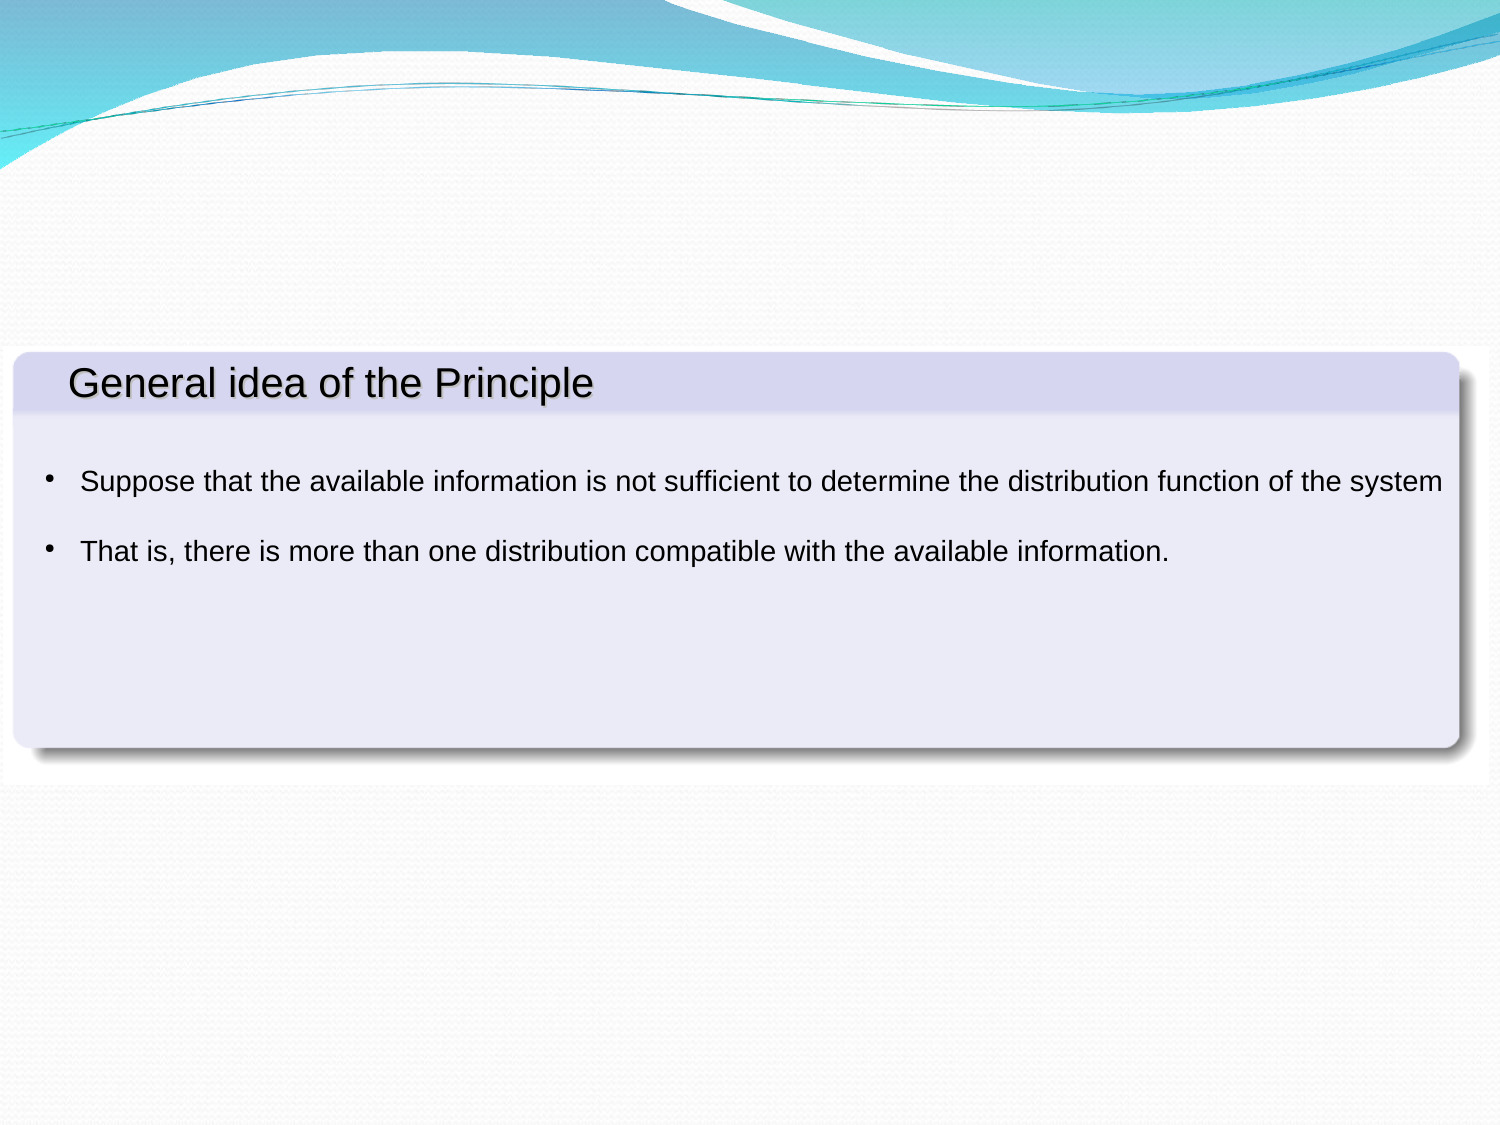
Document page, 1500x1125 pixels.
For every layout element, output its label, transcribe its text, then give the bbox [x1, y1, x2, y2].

picture [0, 0, 1500, 1125]
text_box General idea of the Principle [53, 348, 1123, 454]
text_box Suppose that the available information is not sufficient to determine the distribution function of the system That is, there is more than one distribution compatible with the available information. [29, 454, 1461, 645]
